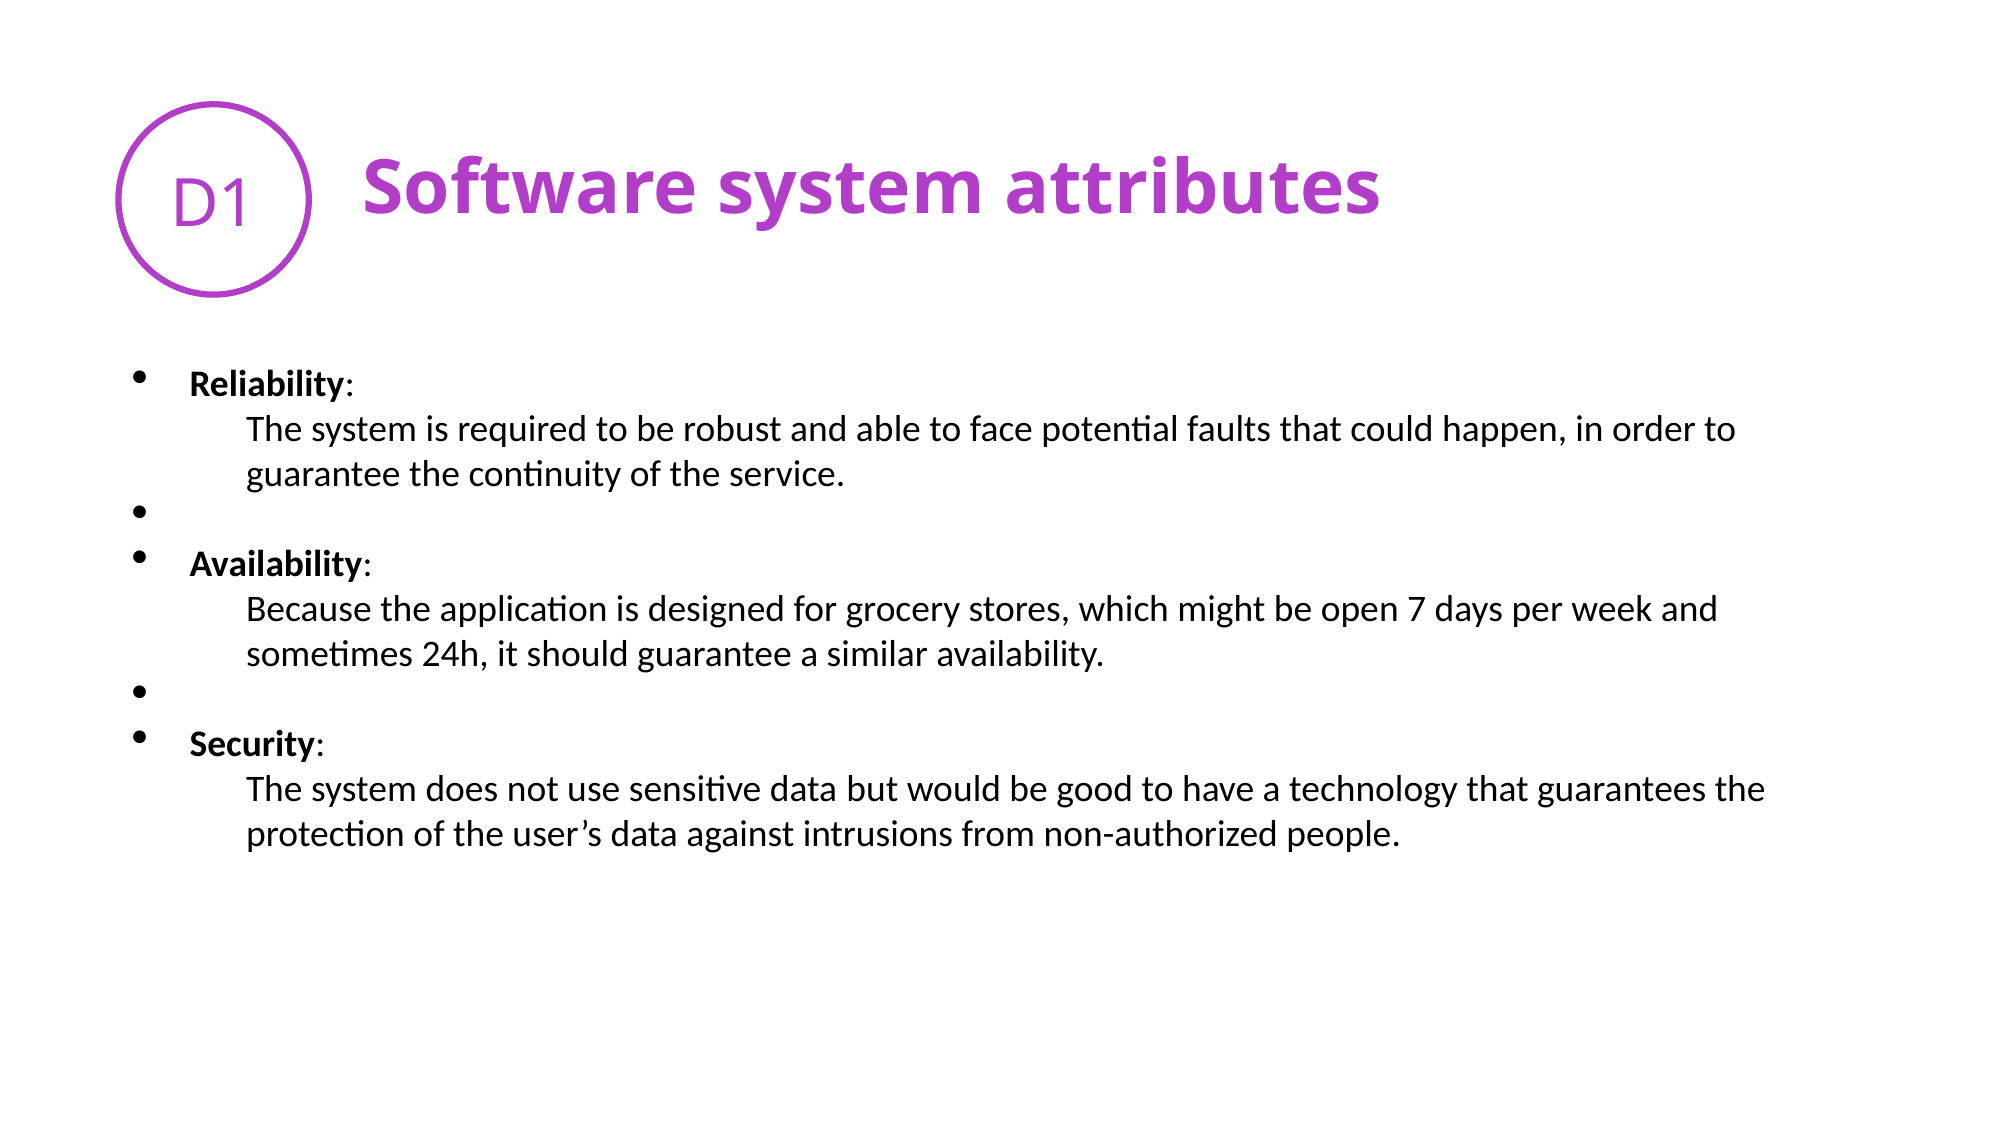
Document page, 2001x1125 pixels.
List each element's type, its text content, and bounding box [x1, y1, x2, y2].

text_box Reliability: The system is required to be robust and able to face potential faults that could happen, in order to guarantee the continuity of the service. Availability: Because the application is designed for grocery stores, which might be open 7 days per week and sometimes 24h, it should guarantee a similar availability. Security: The system does not use sensitive data but would be good to have a technology that guarantees the protection of the user’s data against intrusions from non-authorized people. [118, 351, 1934, 867]
text_box D1 [118, 104, 309, 295]
list Software system attributes [347, 141, 1756, 258]
